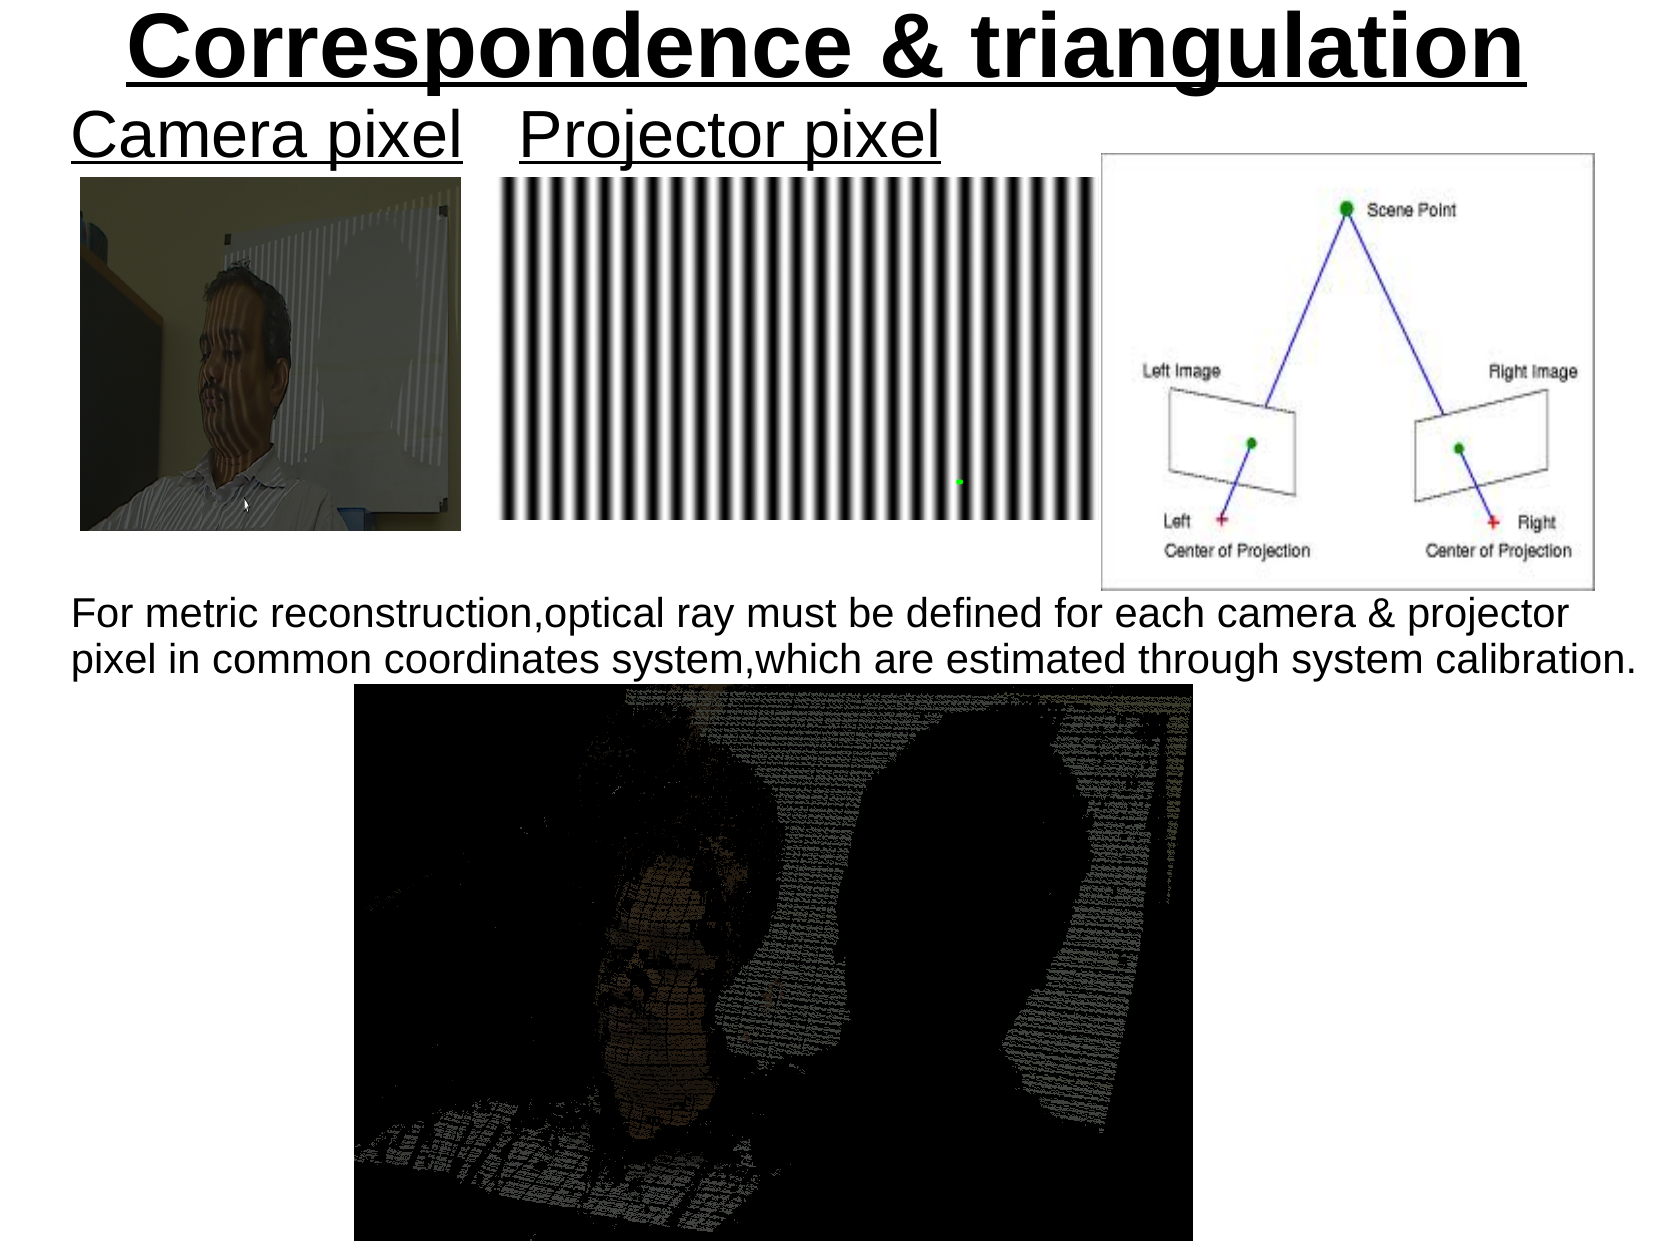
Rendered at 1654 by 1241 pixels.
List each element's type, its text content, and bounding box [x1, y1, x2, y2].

title Correspondence & triangulation [82, 0, 1571, 96]
picture [1101, 153, 1595, 591]
picture [80, 177, 461, 531]
picture [496, 177, 1099, 520]
list Camera pixel Projector pixel For metric reconstruction,optical ray must be defined for each camera & projector pixel in common coordinates system,which are estimated through system calibration. [0, 96, 1654, 1241]
picture [354, 684, 1193, 1241]
